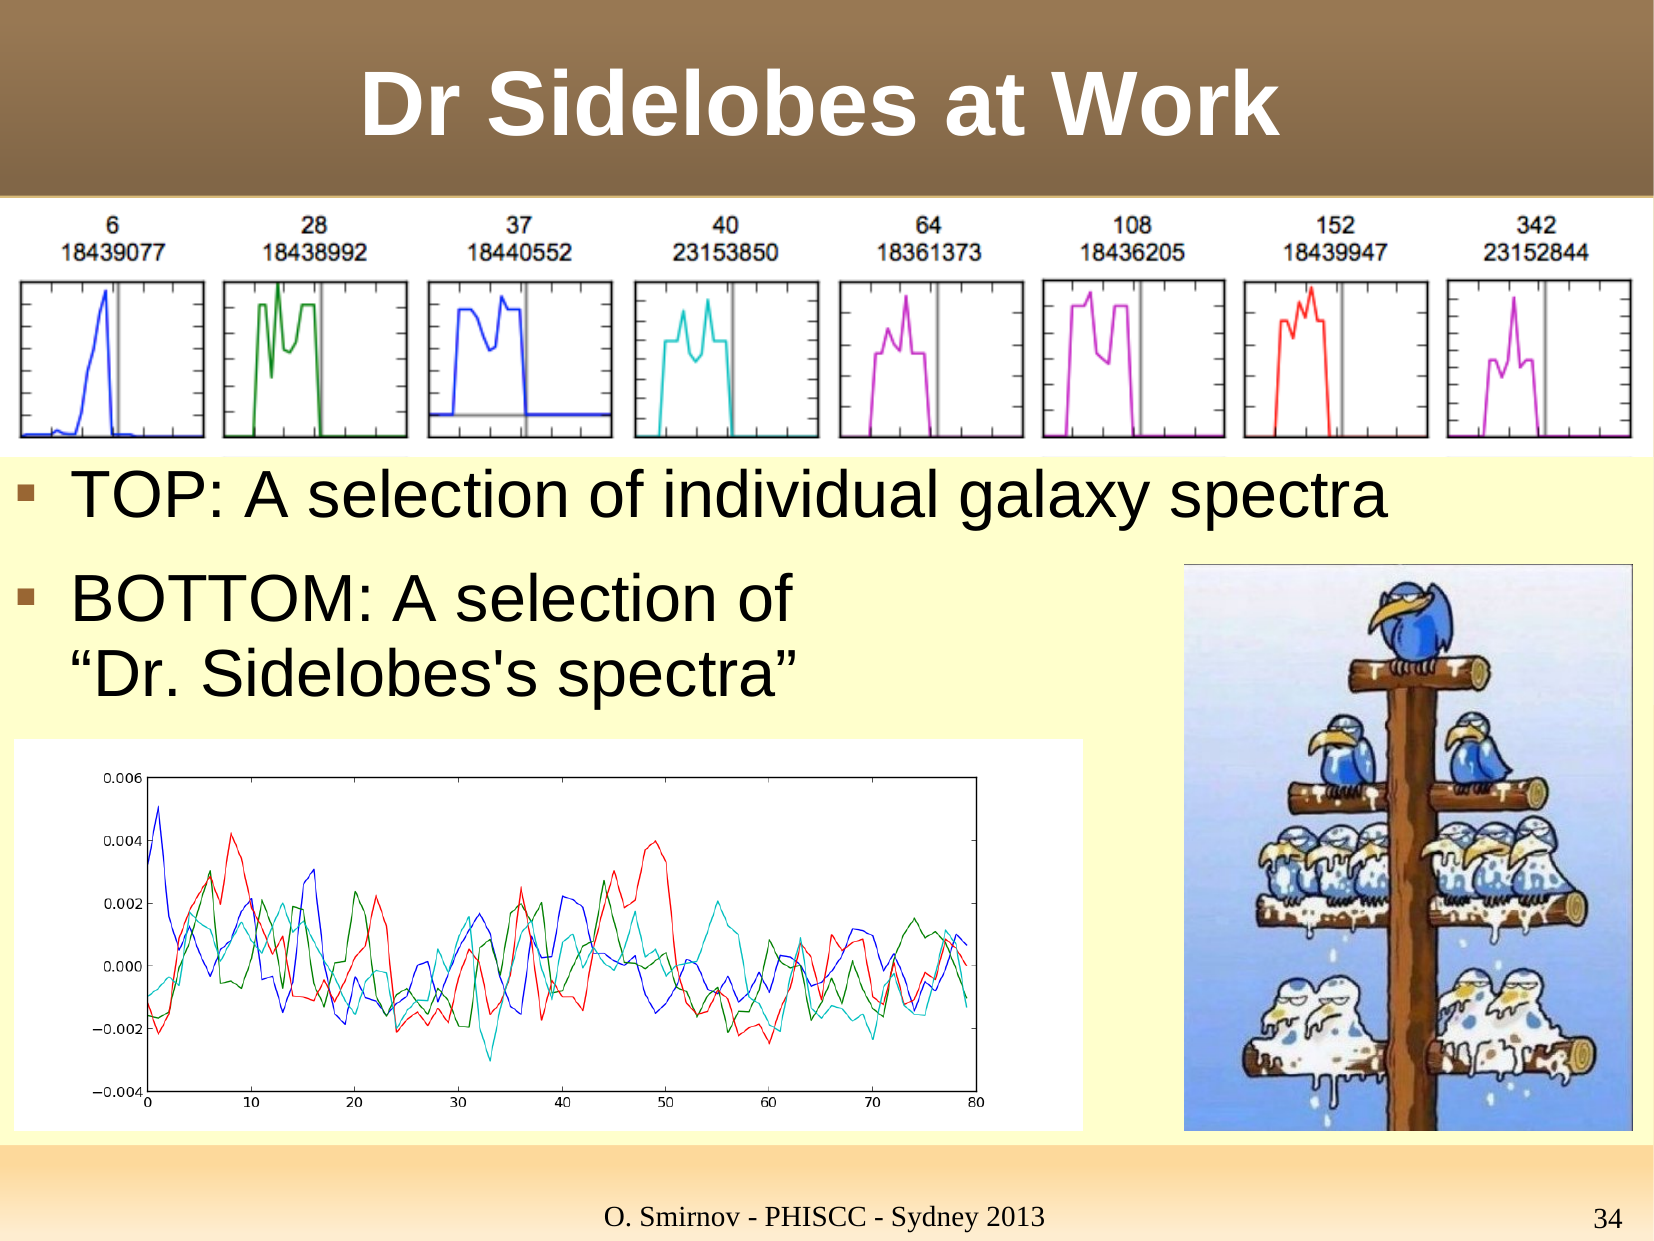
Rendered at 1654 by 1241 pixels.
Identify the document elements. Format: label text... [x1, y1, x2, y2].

title Dr Sidelobes at Work [76, 0, 1565, 198]
picture [0, 0, 1654, 457]
picture [14, 739, 1083, 1131]
list TOP: A selection of individual galaxy spectra BOTTOM: A selection of “Dr. Sidelobes's spectra” [0, 457, 1654, 1146]
picture [1184, 564, 1633, 1131]
picture [0, 1146, 1654, 1241]
